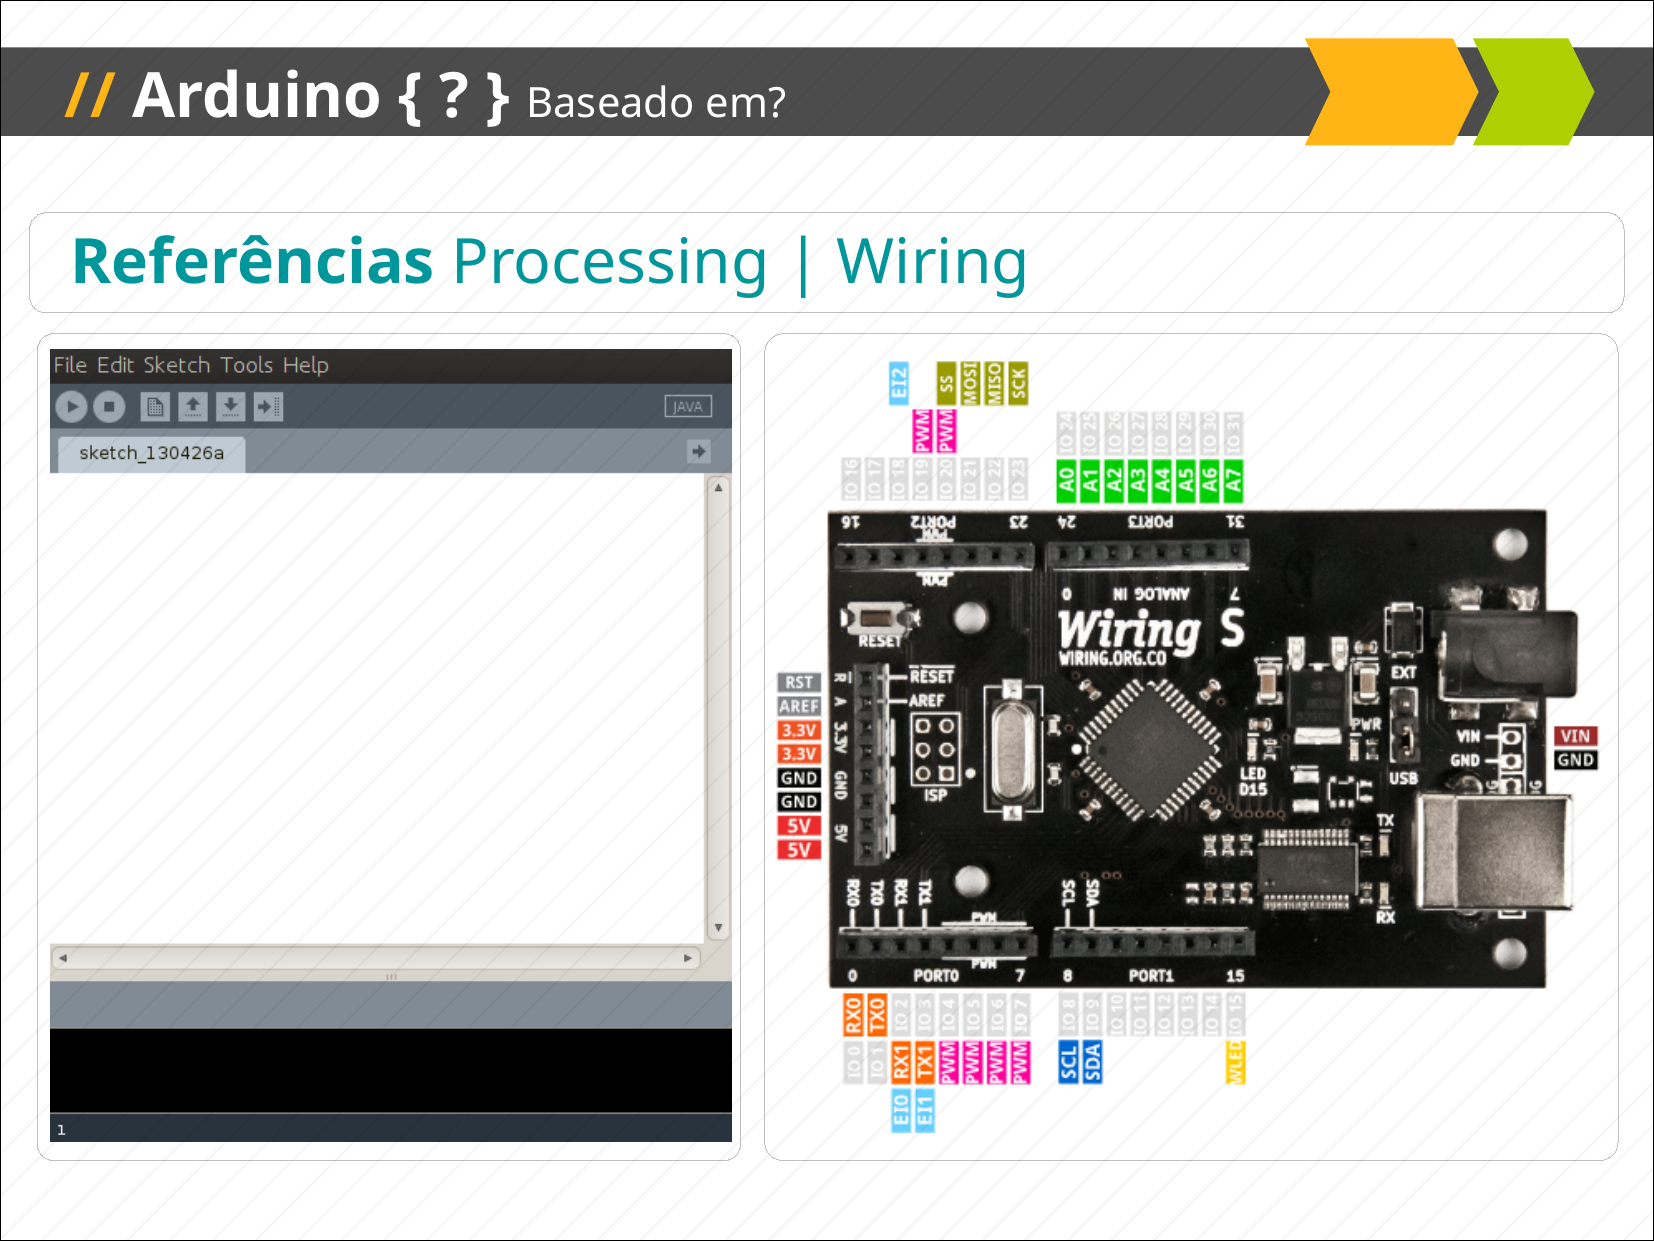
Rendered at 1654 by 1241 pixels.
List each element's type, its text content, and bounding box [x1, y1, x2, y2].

text_box [0, 0, 1654, 1241]
text_box // Arduino { ? } Baseado em? [49, 29, 844, 141]
